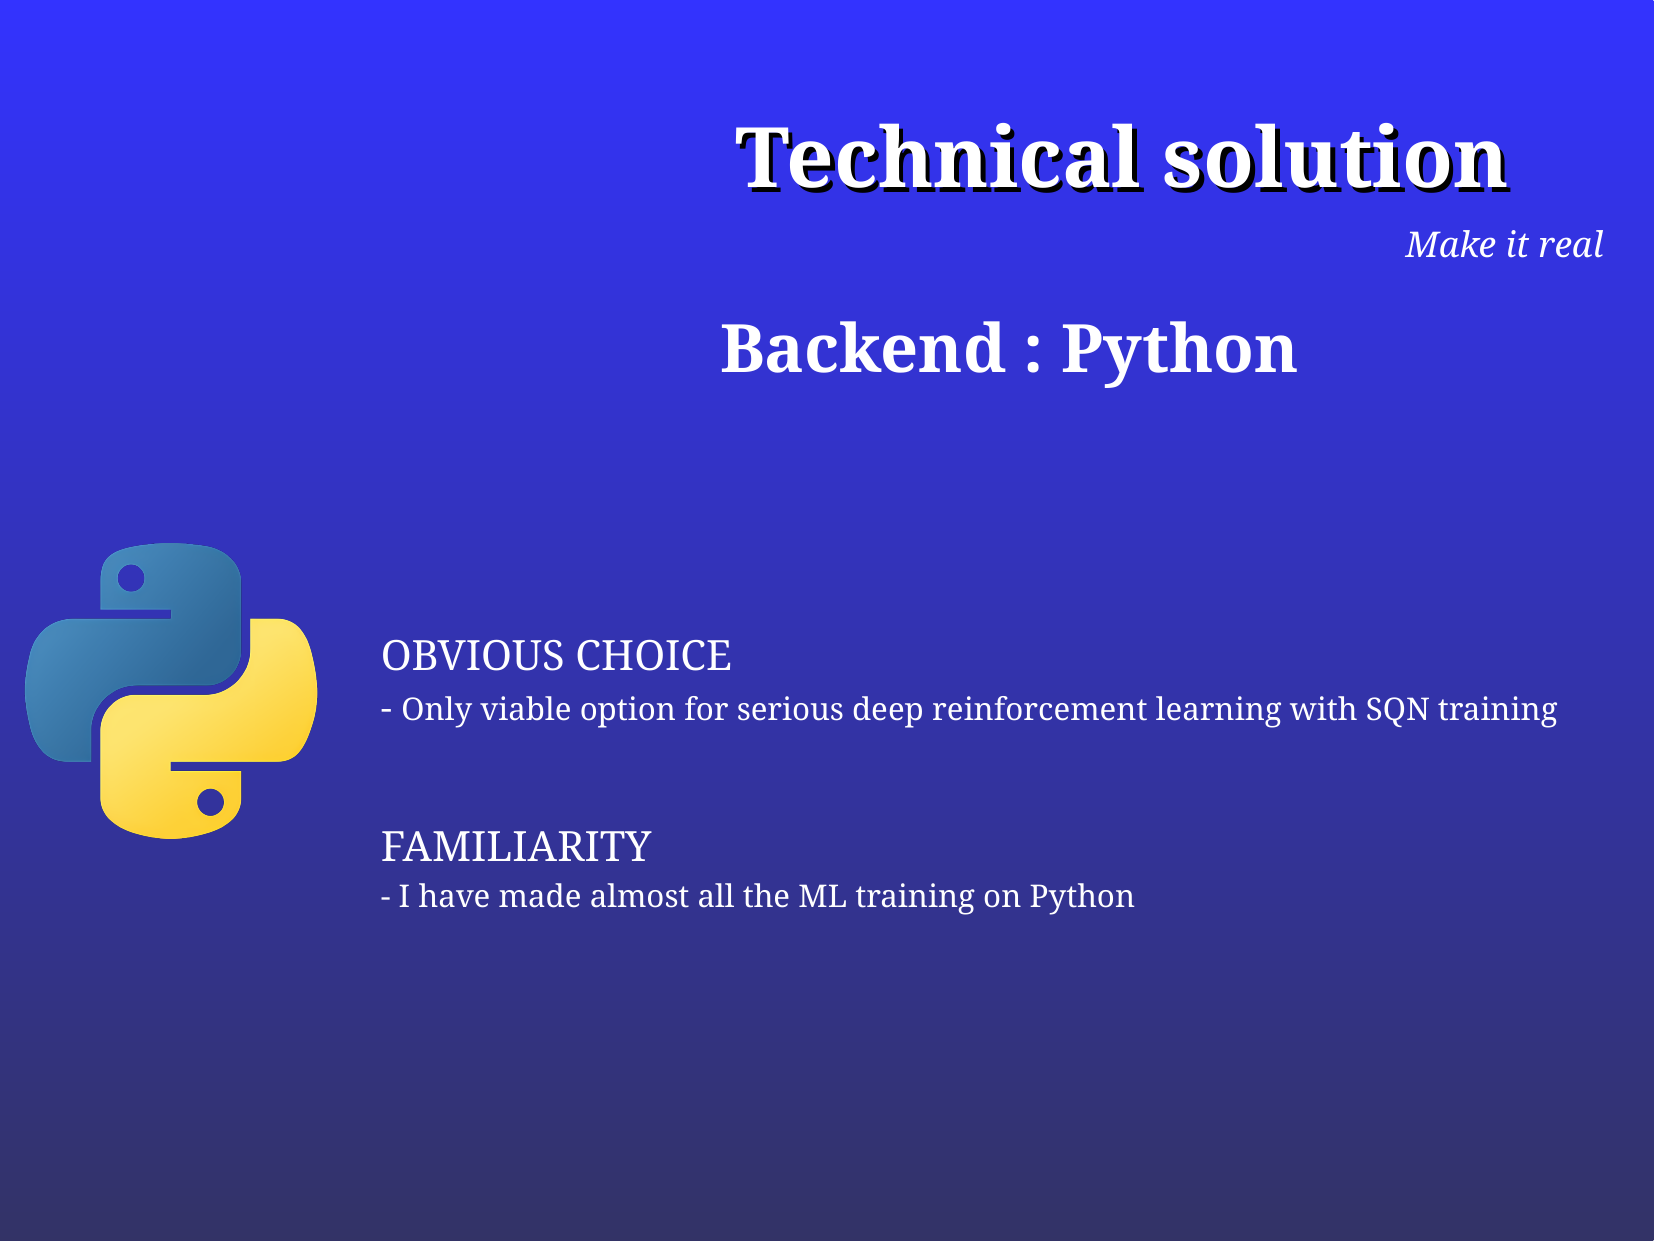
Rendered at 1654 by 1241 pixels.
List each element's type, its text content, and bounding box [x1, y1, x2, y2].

picture [23, 543, 319, 839]
text_box Technical solution [720, 91, 1654, 177]
text_box Backend : Python OBVIOUS CHOICE - Only viable option for serious deep reinforcement learning with SQN training FAMILIARITY - I have made almost all the ML training on Python [366, 293, 1654, 823]
text_box Make it real [696, 177, 1654, 304]
